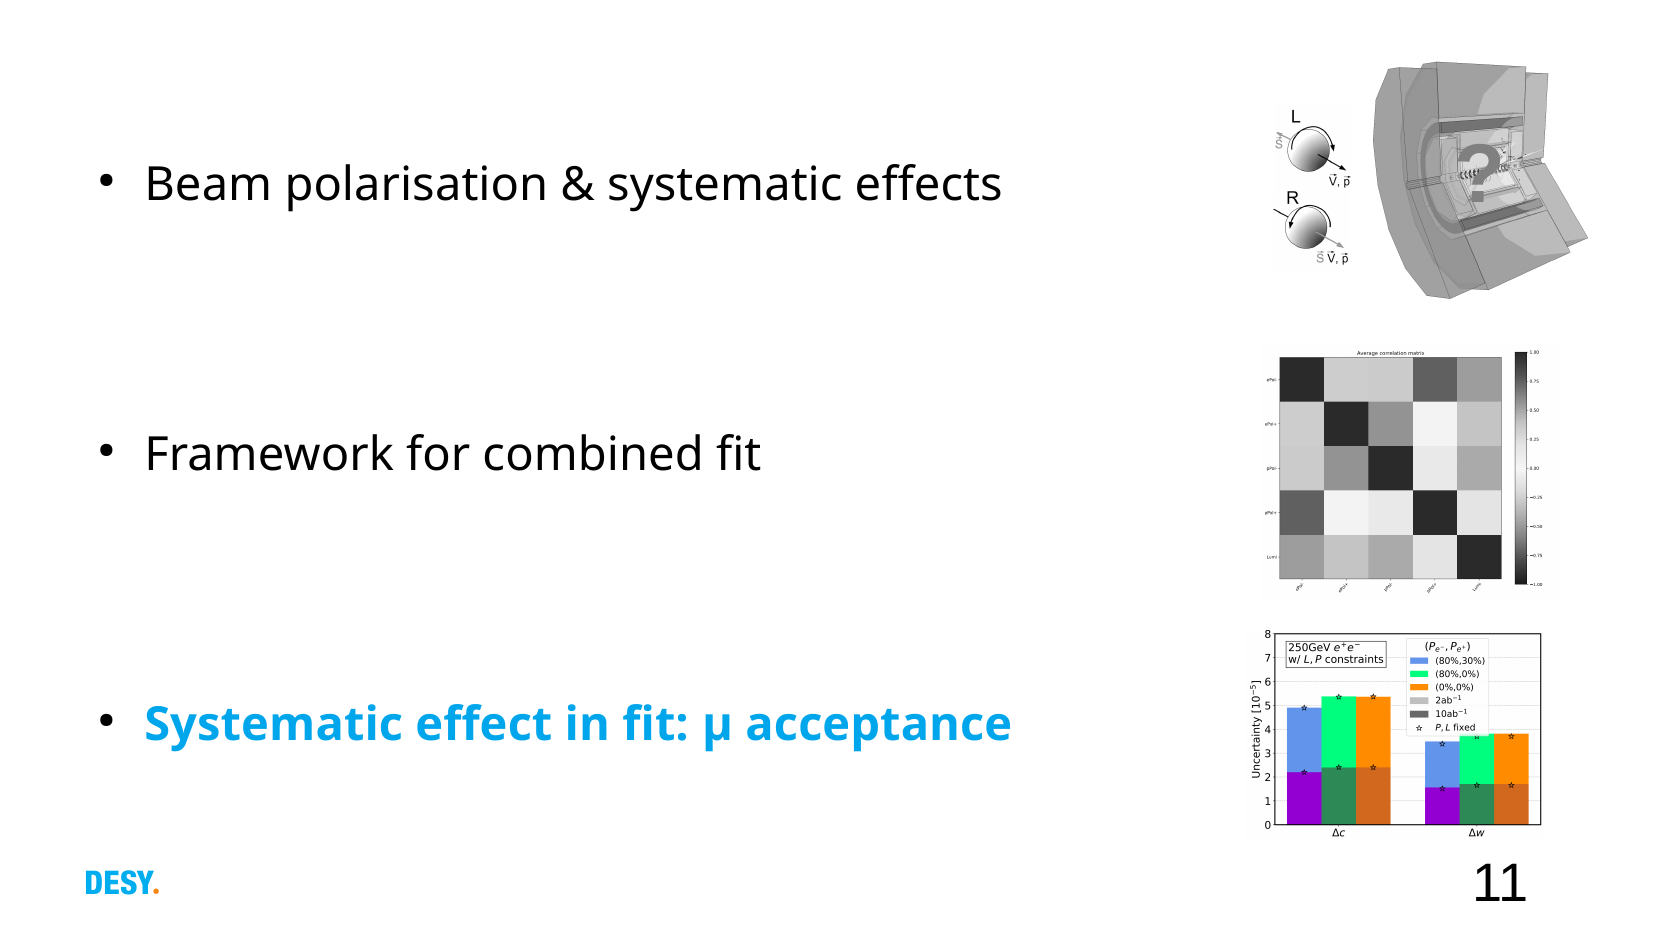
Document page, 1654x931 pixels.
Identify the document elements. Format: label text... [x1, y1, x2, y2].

picture [1260, 345, 1561, 601]
picture [1273, 105, 1351, 270]
picture [1365, 60, 1592, 301]
text_box ? [1440, 120, 1521, 236]
list Beam polarisation & systematic effects Framework for combined fit Systematic effect in fit: μ acceptance [82, 60, 1571, 758]
picture [1245, 630, 1546, 839]
